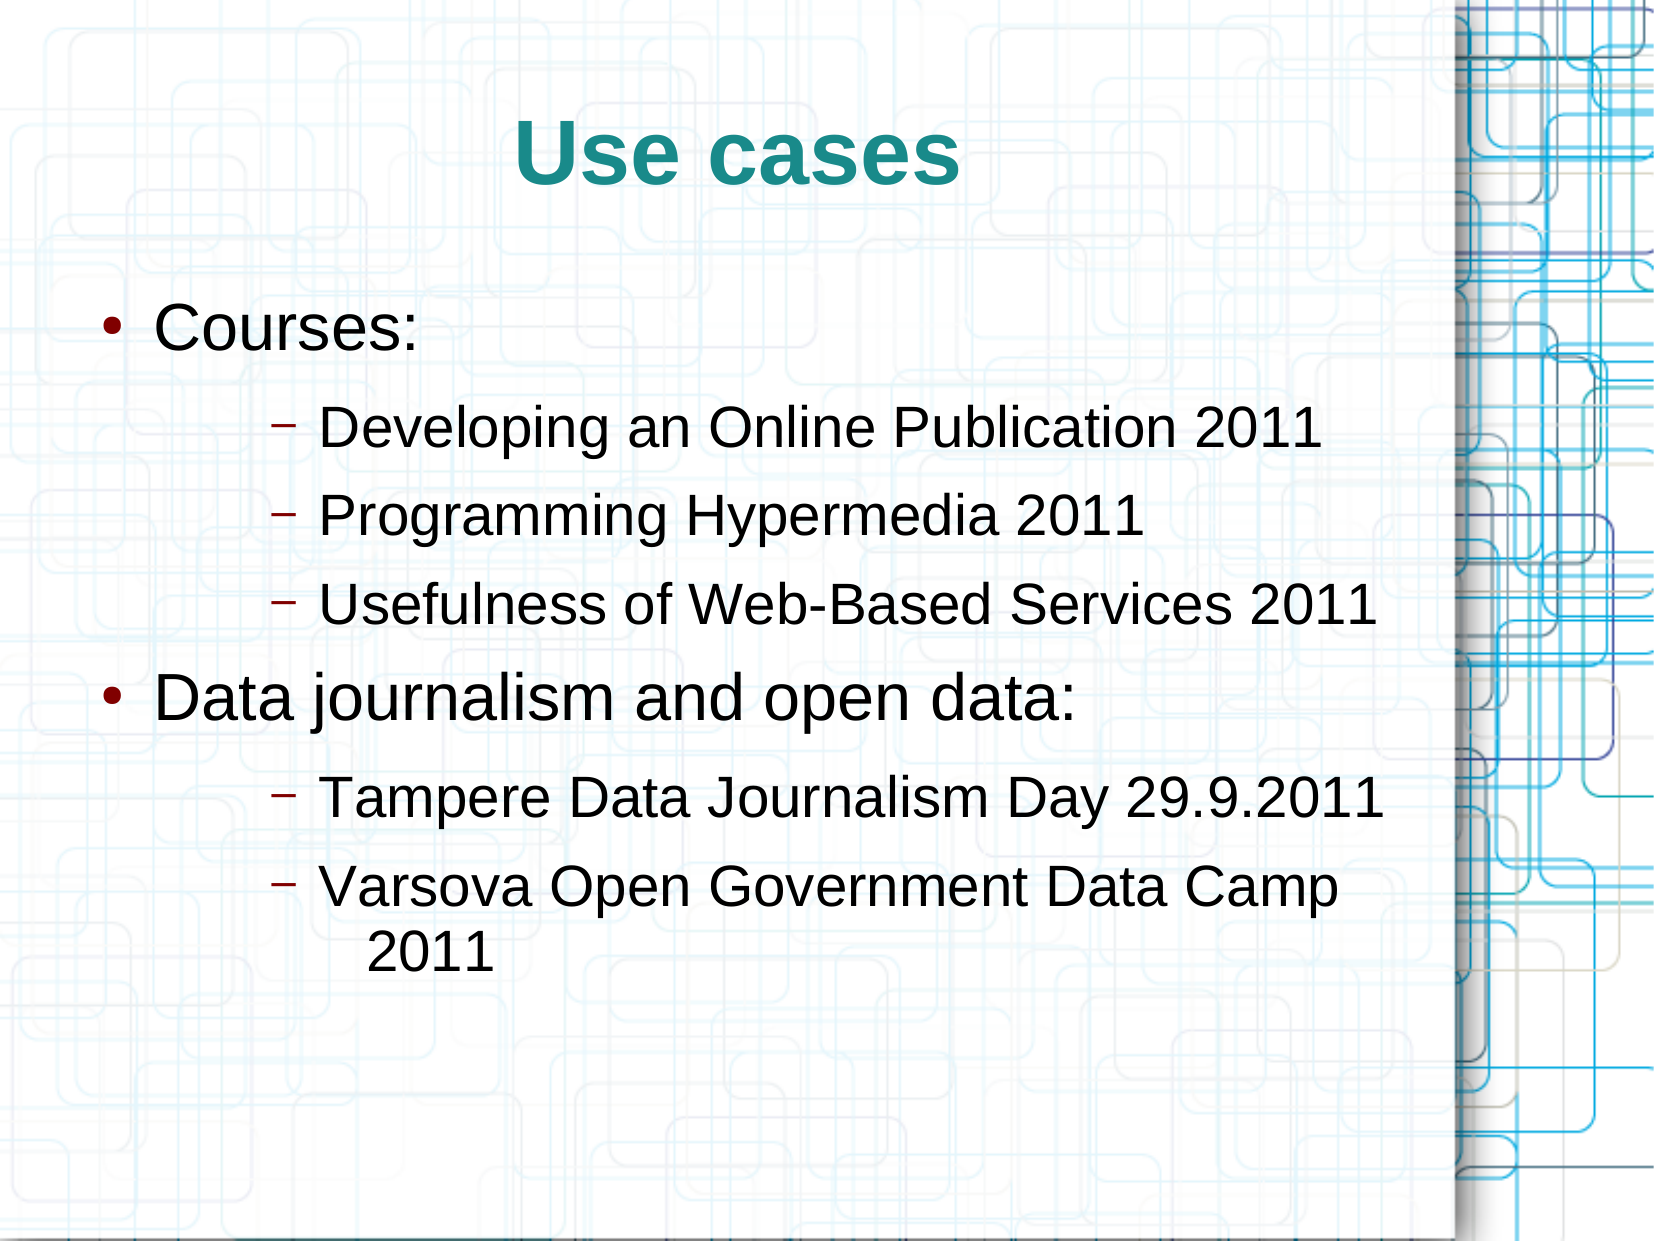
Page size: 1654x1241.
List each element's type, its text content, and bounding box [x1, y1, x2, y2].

title Use cases [59, 49, 1418, 257]
list Courses: Developing an Online Publication 2011 Programming Hypermedia 2011 Usefulness of Web-Based Services 2011 Data journalism and open data: Tampere Data Journalism Day 29.9.2011 Varsova Open Government Data Camp 2011 [82, 290, 1418, 1109]
picture [0, 0, 1654, 1241]
